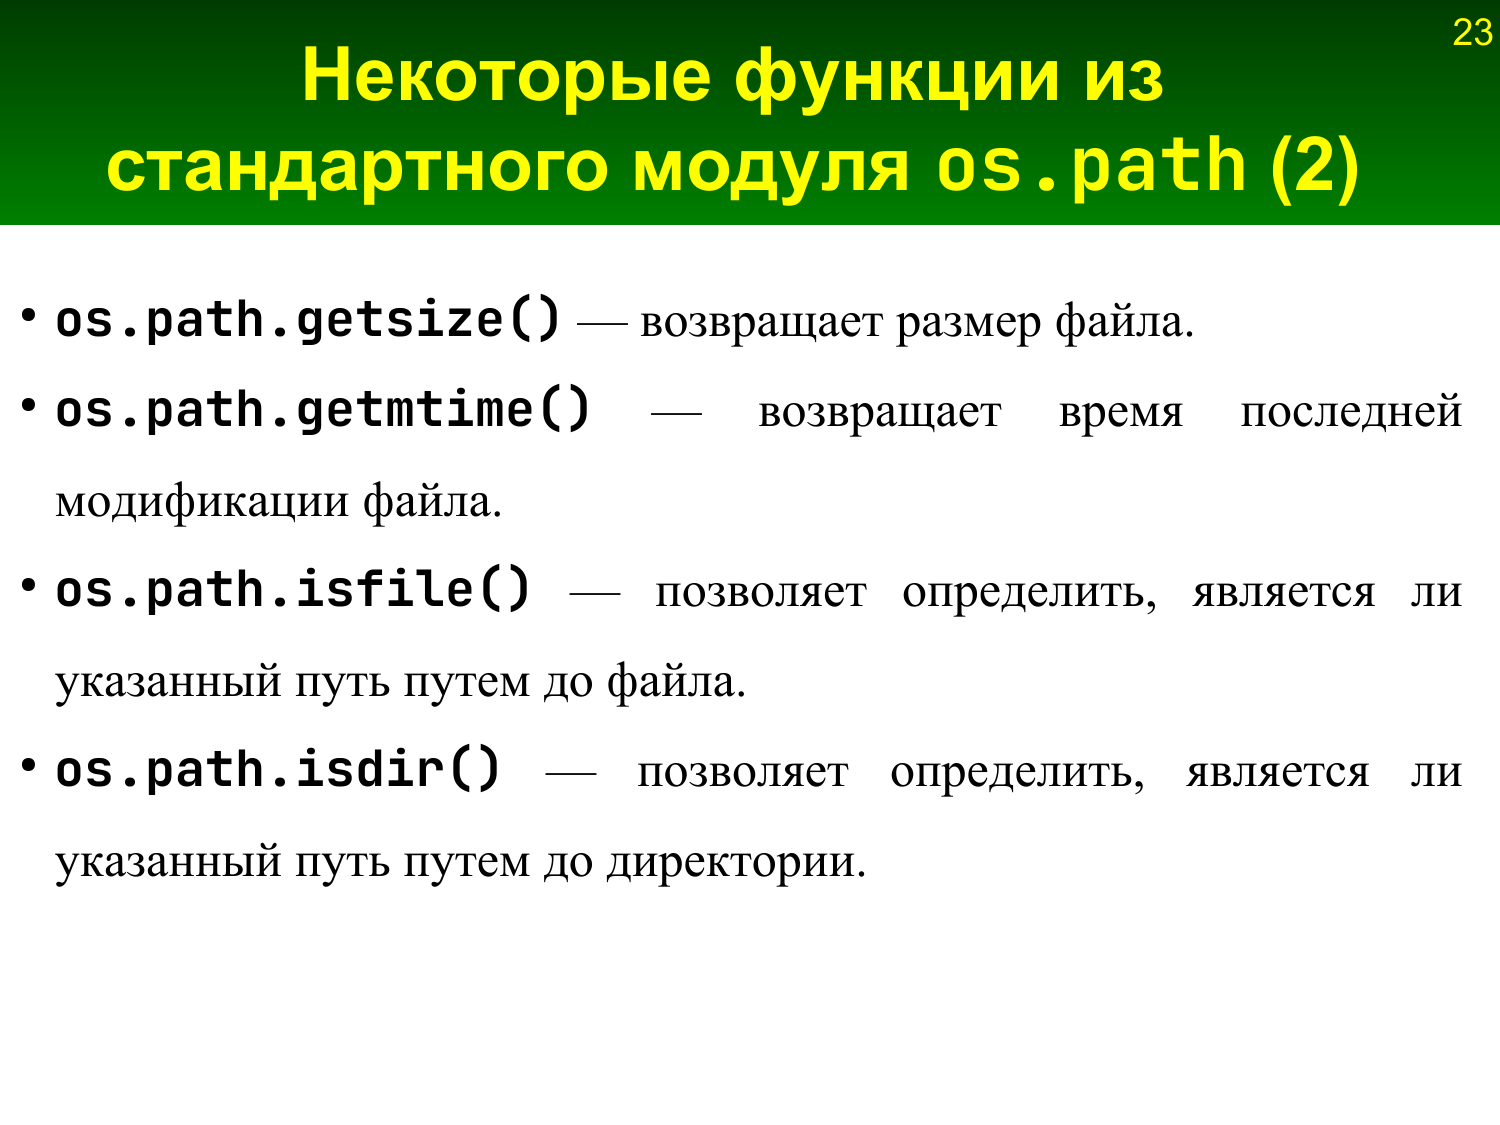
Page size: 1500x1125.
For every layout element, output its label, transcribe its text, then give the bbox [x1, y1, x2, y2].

text_box os.path.getsize() — возвращает размер файла. os.path.getmtime() — возвращает время последней модификации файла. os.path.isfile() — позволяет определить, является ли указанный путь путем до файла. os.path.isdir() — позволяет определить, является ли указанный путь путем до директории. [19, 248, 1478, 1034]
title Некоторые функции из стандартного модуля os.path (2) [35, 17, 1432, 213]
